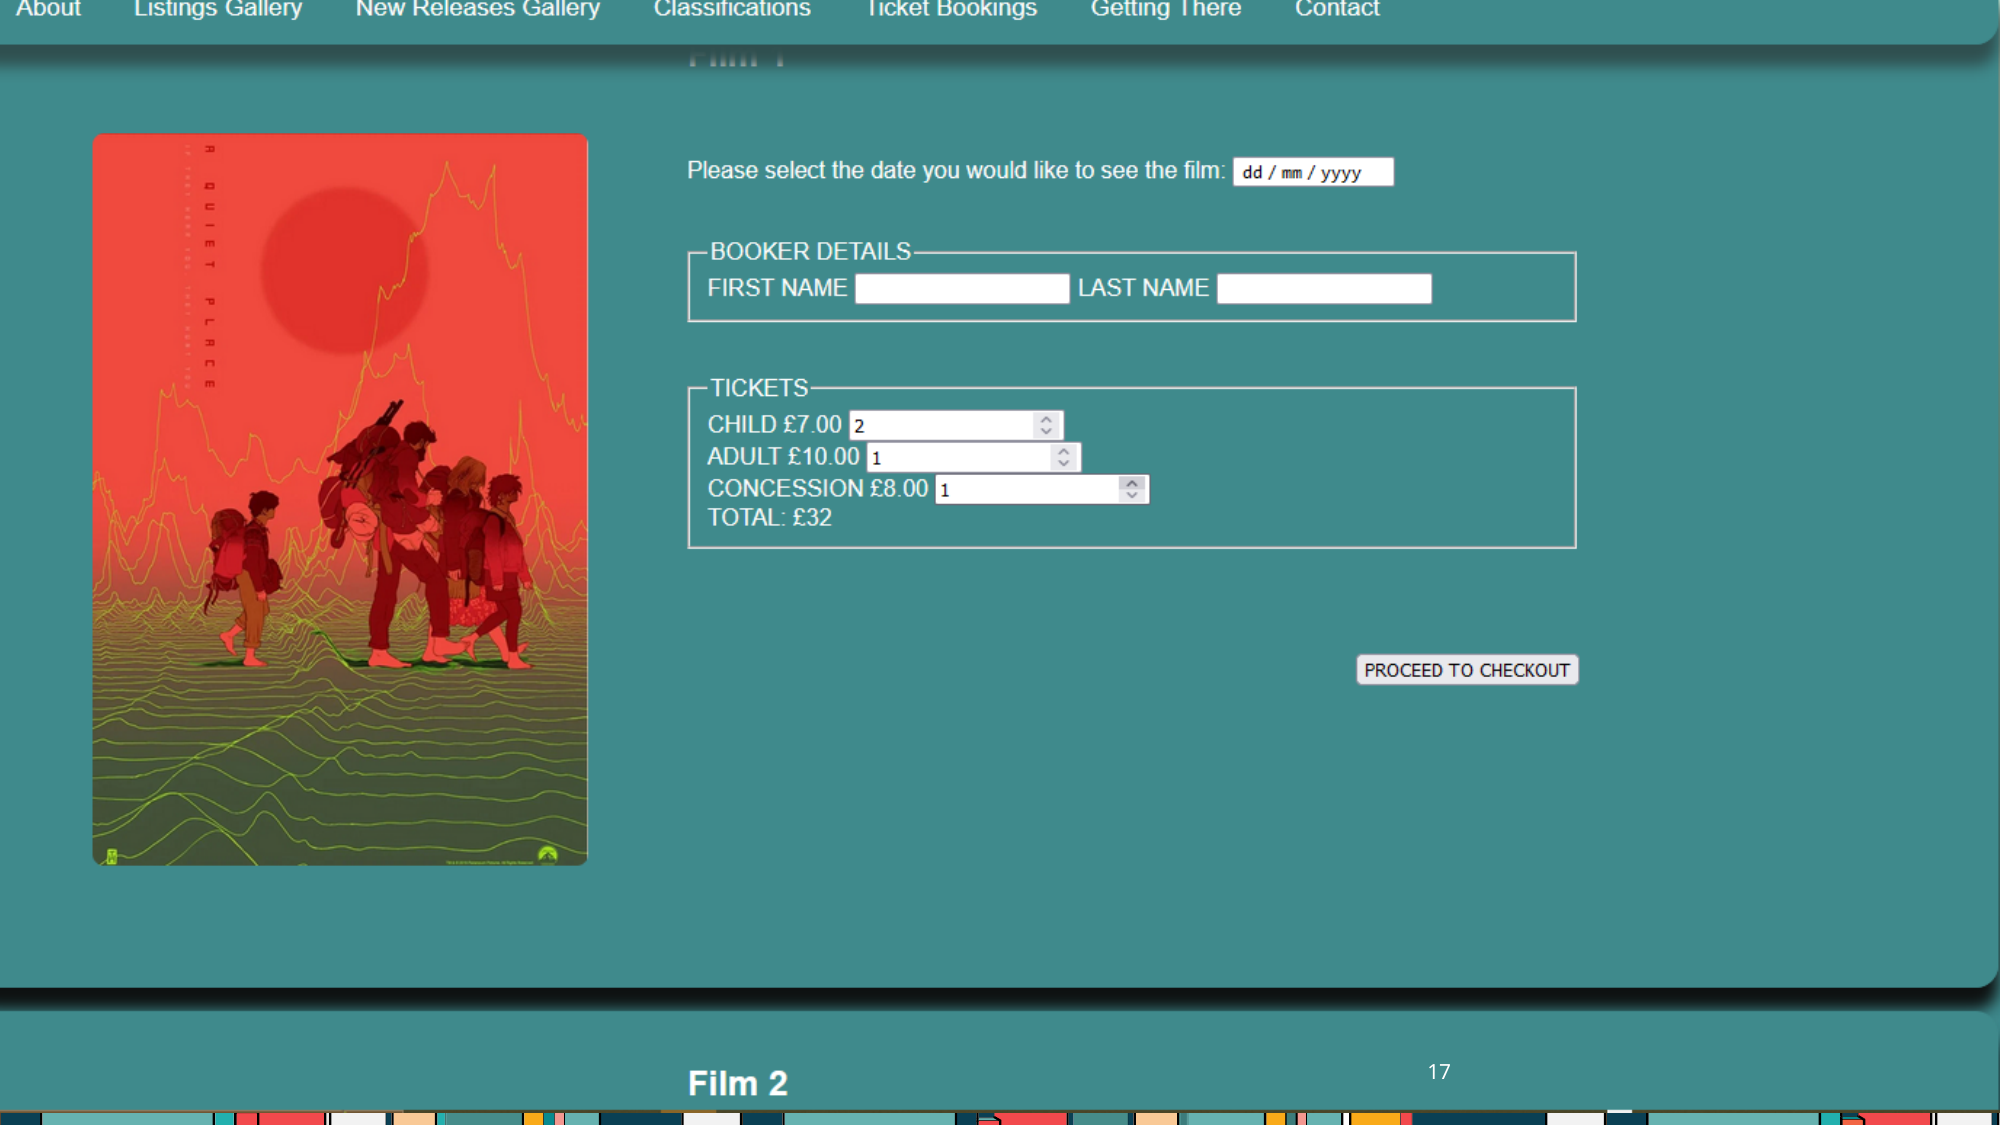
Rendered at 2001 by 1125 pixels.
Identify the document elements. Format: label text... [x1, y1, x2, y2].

text_box 5 [1412, 1042, 1863, 1103]
picture [0, 0, 2000, 1125]
